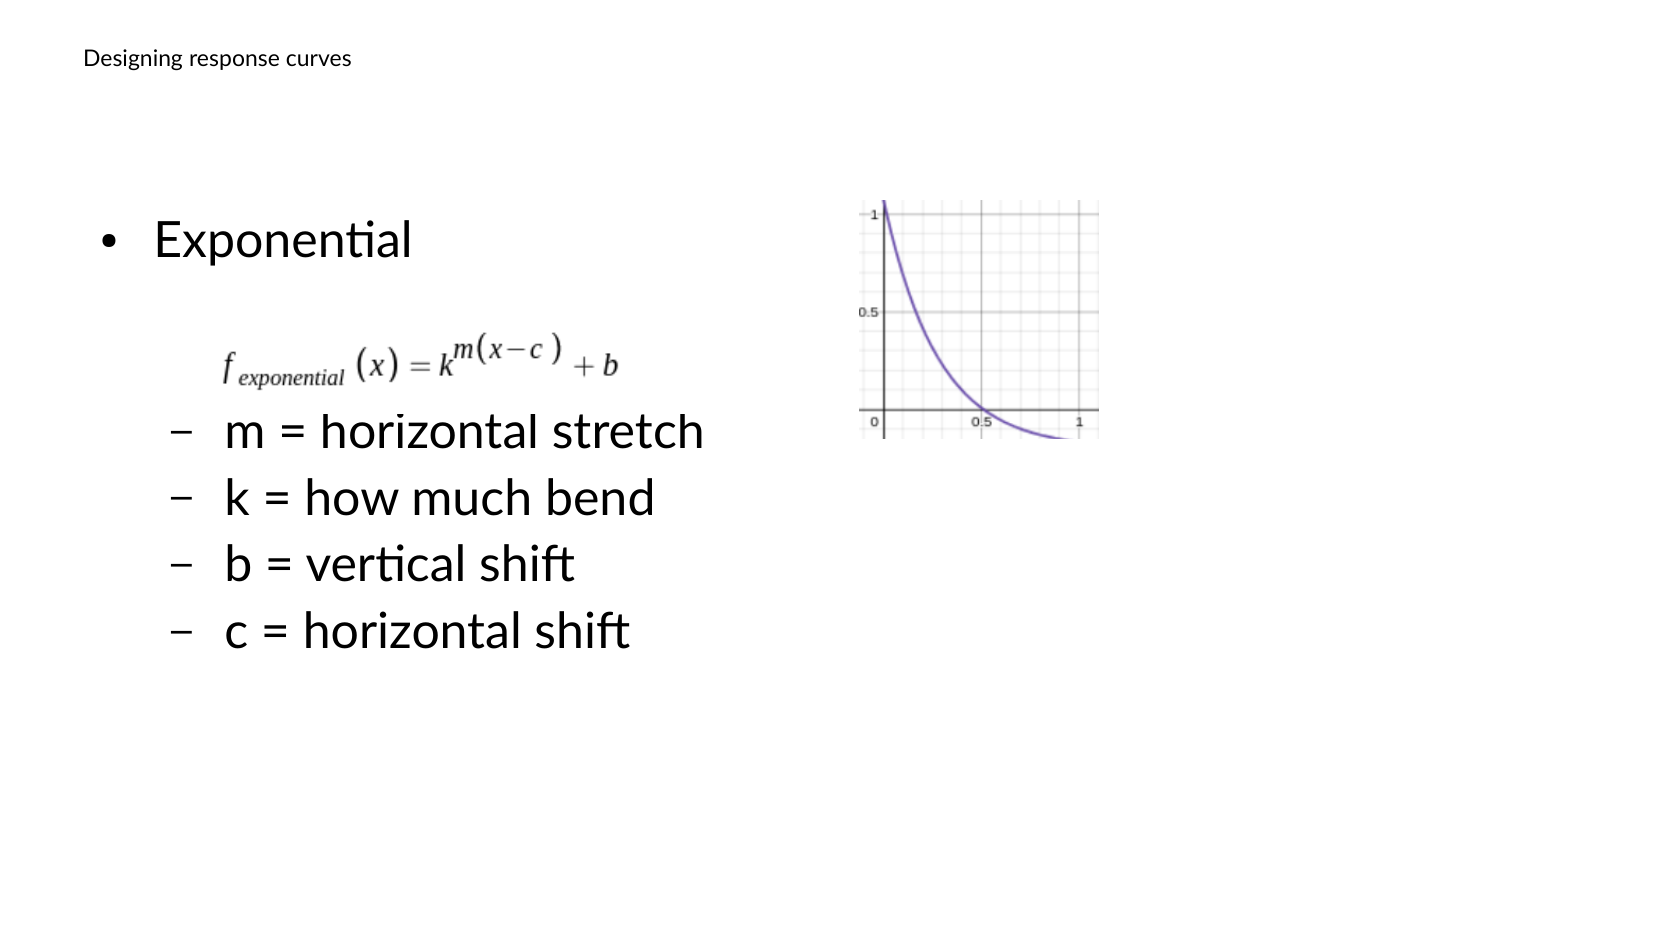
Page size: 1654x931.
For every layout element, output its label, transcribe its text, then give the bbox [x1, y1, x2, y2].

title Designing response curves [83, 0, 1571, 119]
list Exponential m = horizontal stretch k = how much bend b = vertical shift c = horizontal shift [82, 217, 1571, 839]
picture [200, 314, 720, 414]
picture [859, 200, 1099, 439]
